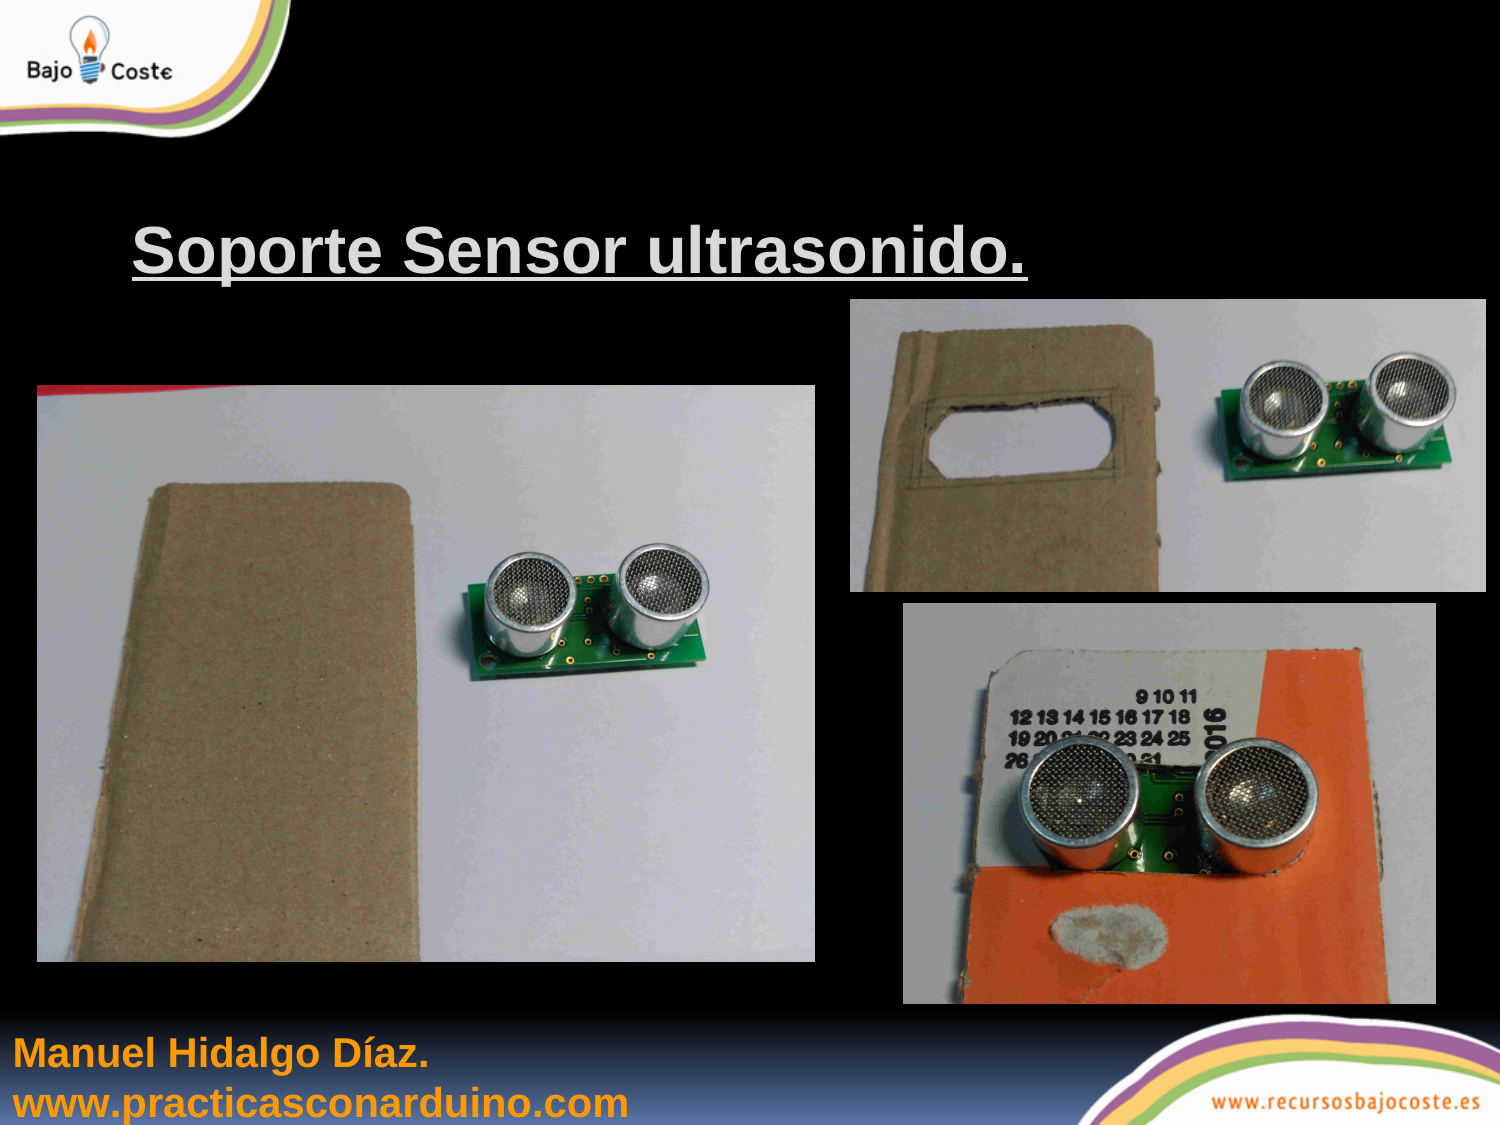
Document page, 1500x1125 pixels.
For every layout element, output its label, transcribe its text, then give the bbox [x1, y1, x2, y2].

text_box Manuel Hidalgo Díaz. www.practicasconarduino.com [0, 1017, 683, 1125]
text_box Soporte Sensor ultrasonido. [117, 199, 1416, 961]
picture [0, 0, 1500, 1125]
